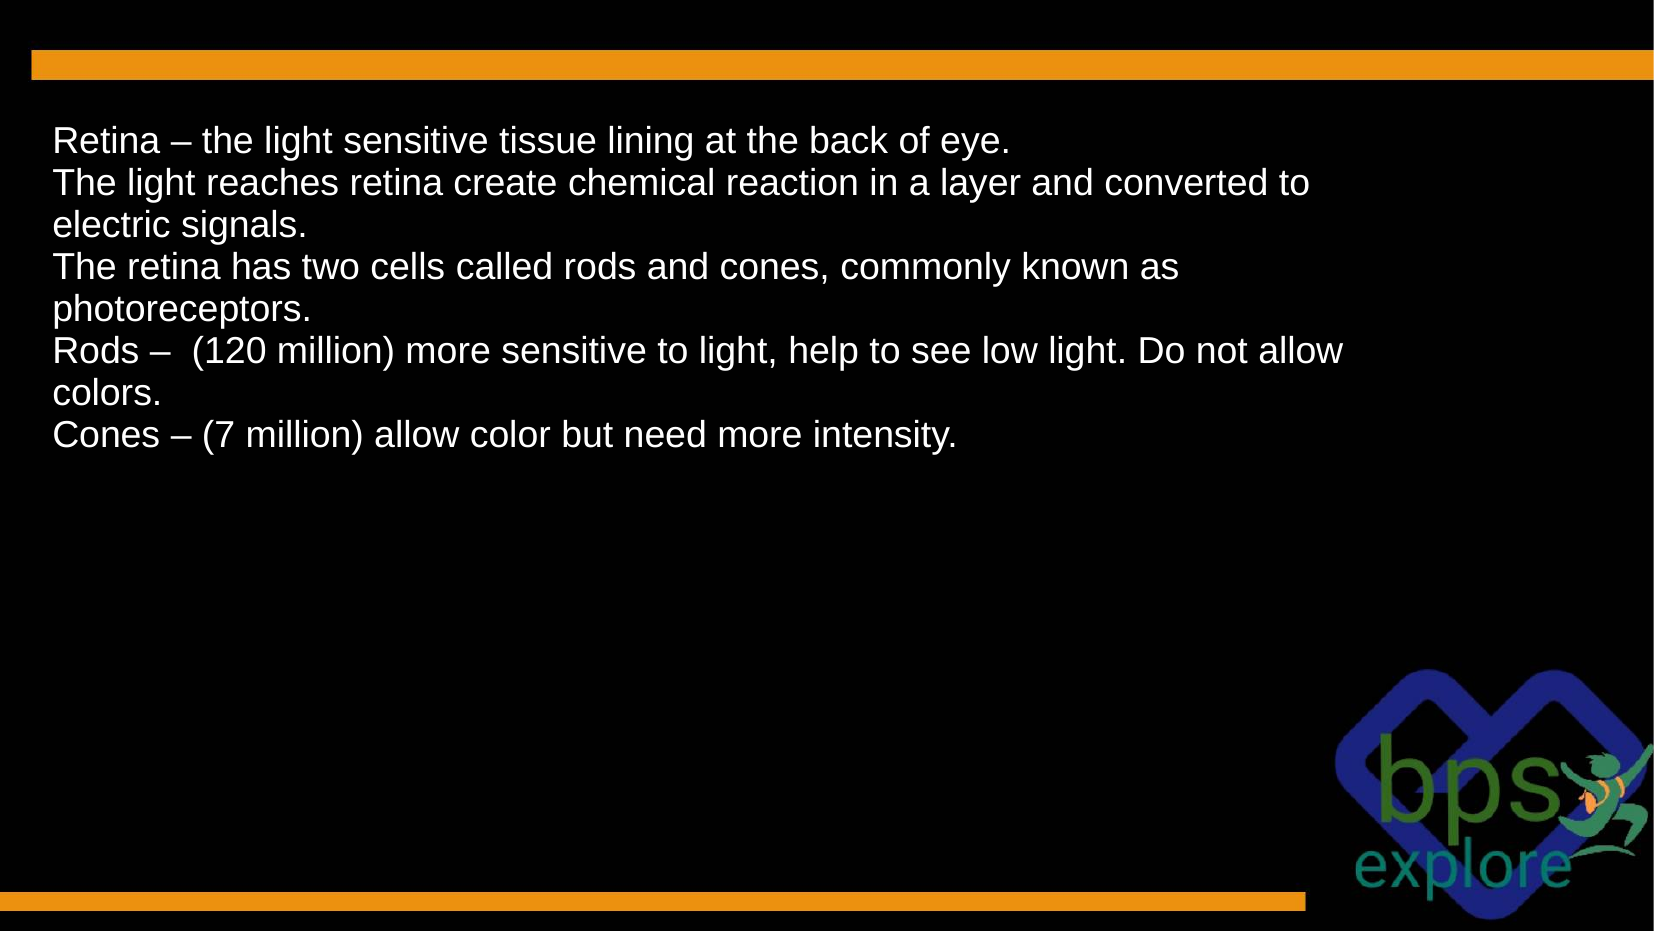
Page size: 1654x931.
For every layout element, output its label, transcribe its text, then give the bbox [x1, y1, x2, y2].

text_box Retina – the light sensitive tissue lining at the back of eye. The light reaches retina create chemical reaction in a layer and converted to electric signals. The retina has two cells called rods and cones, commonly known as photoreceptors. Rods – (120 million) more sensitive to light, help to see low light. Do not allow colors. Cones – (7 million) allow color but need more intensity. [37, 112, 1388, 826]
picture [0, 0, 1654, 931]
